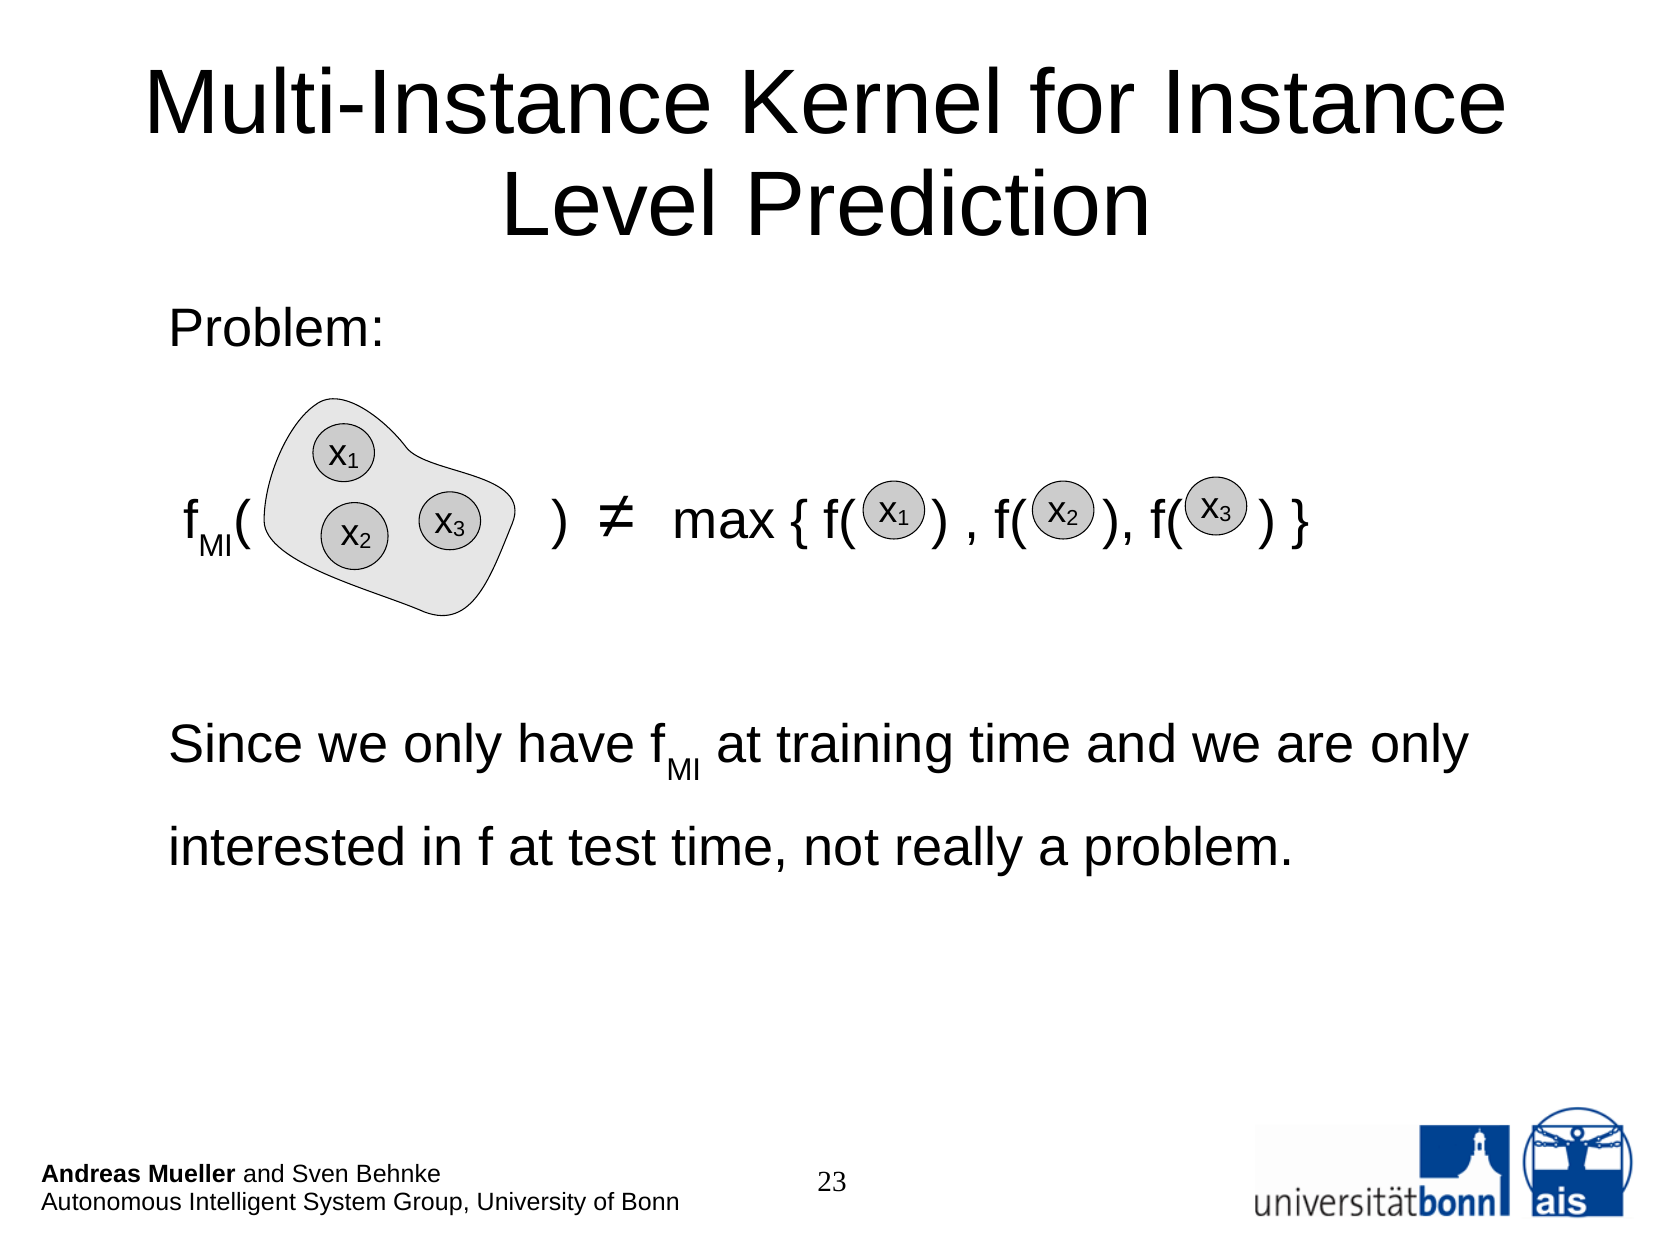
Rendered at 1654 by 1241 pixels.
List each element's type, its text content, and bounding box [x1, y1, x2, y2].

chart [772, 685, 785, 741]
text_box x3 [1185, 477, 1247, 535]
text_box x1 [312, 423, 375, 482]
text_box x2 [315, 504, 398, 579]
text_box x3 [419, 491, 481, 550]
text_box [264, 398, 515, 616]
text_box Multi-Instance Kernel for Instance Level Prediction [82, 42, 1571, 263]
text_box x2 [1032, 481, 1094, 539]
text_box x1 [863, 481, 925, 539]
picture [1255, 1106, 1635, 1220]
text_box Problem: fMI( ) ≠ max { f( ) , f( ), f( ) } Since we only have fMI at training time and we are only interested in f at test time, not really a problem. [82, 290, 1571, 989]
